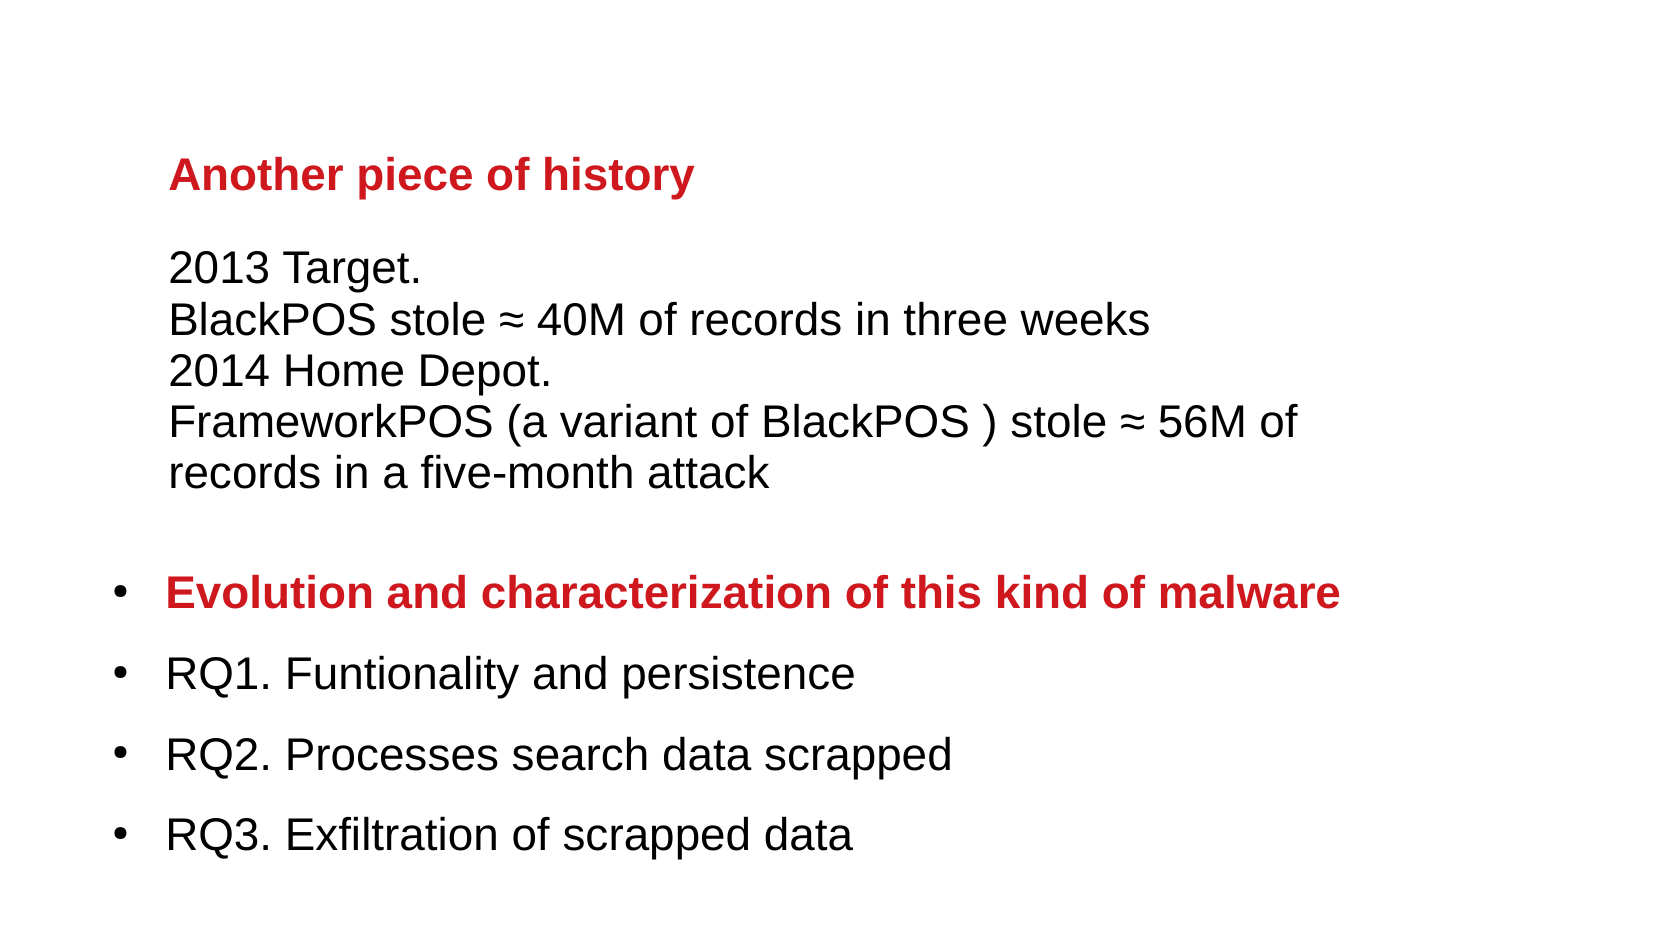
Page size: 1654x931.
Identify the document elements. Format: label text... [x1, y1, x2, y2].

text_box Another piece of history 2013 Target. BlackPOS stole ≈ 40M of records in three weeks 2014 Home Depot. FrameworkPOS (a variant of BlackPOS ) stole ≈ 56M of records in a five-month attack [153, 141, 1335, 562]
list Evolution and characterization of this kind of malware RQ1. Funtionality and persistence RQ2. Processes search data scrapped RQ3. Exfiltration of scrapped data [94, 566, 1465, 905]
